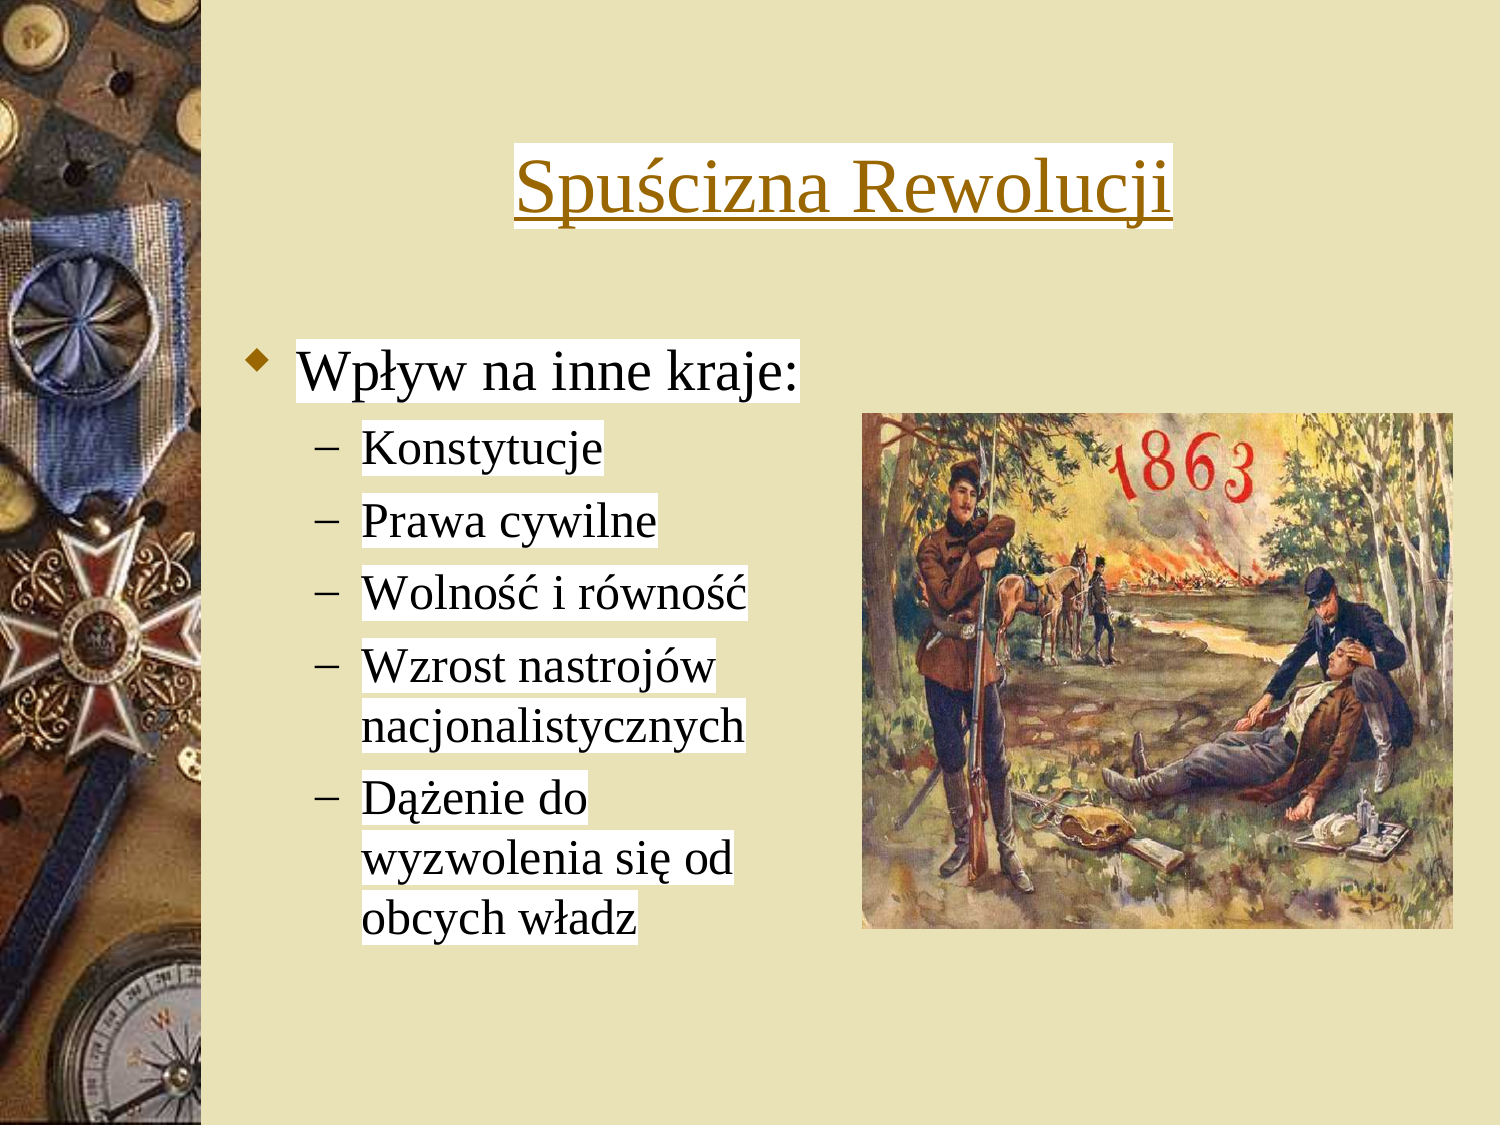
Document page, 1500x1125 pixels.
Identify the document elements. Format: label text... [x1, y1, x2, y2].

title Spuścizna Rewolucji [224, 87, 1463, 275]
list Wpływ na inne kraje: Konstytucje Prawa cywilne Wolność i równość Wzrost nastrojów nacjonalistycznych Dążenie do wyzwolenia się od obcych władz [225, 324, 838, 1000]
picture [862, 413, 1453, 929]
picture [0, 0, 201, 1125]
